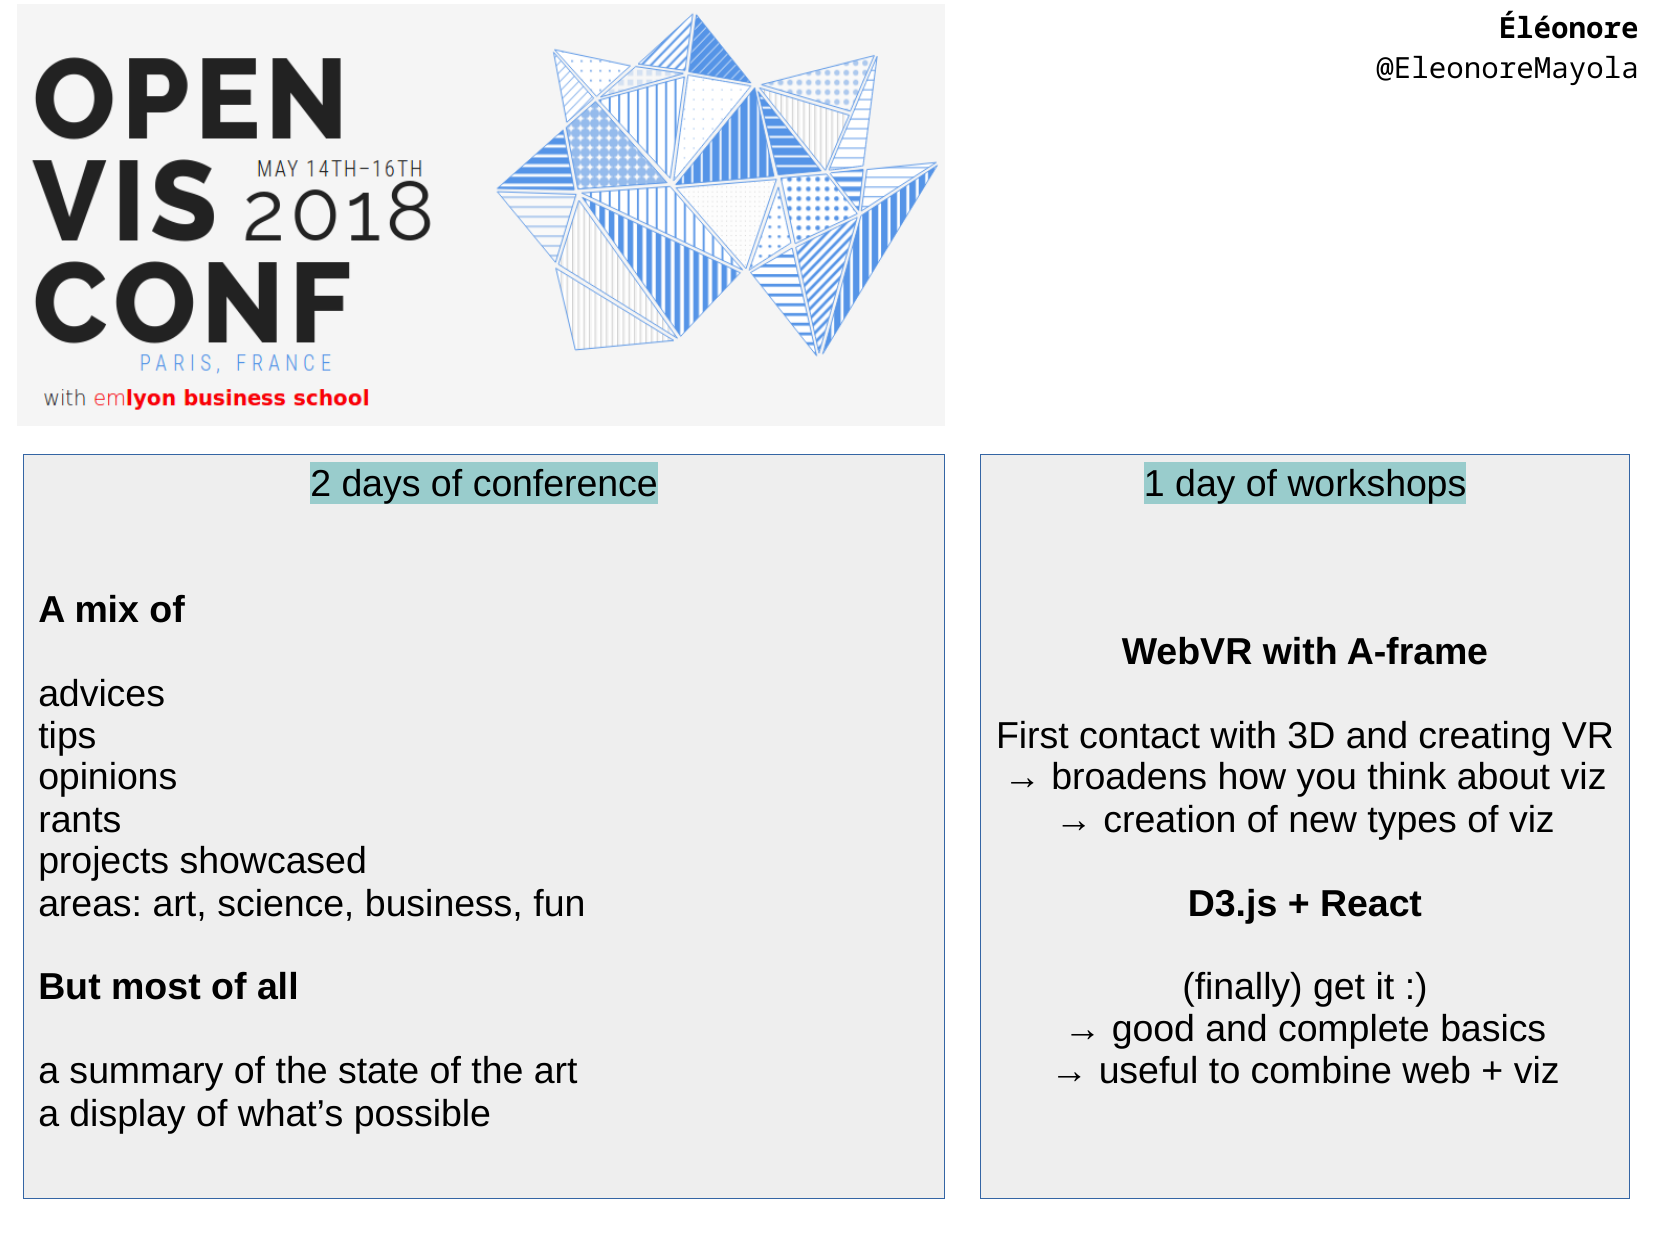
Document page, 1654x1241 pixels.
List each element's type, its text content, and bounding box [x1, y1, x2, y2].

text_box 1 day of workshops WebVR with A-frame First contact with 3D and creating VR → broadens how you think about viz → creation of new types of viz D3.js + React (finally) get it :) → good and complete basics → useful to combine web + viz [980, 454, 1630, 1199]
text_box 2 days of conference A mix of advices tips opinions rants projects showcased areas: art, science, business, fun But most of all a summary of the state of the art a display of what’s possible [23, 454, 945, 1199]
picture [17, 4, 945, 426]
text_box Éléonore @EleonoreMayola [1305, 0, 1654, 83]
